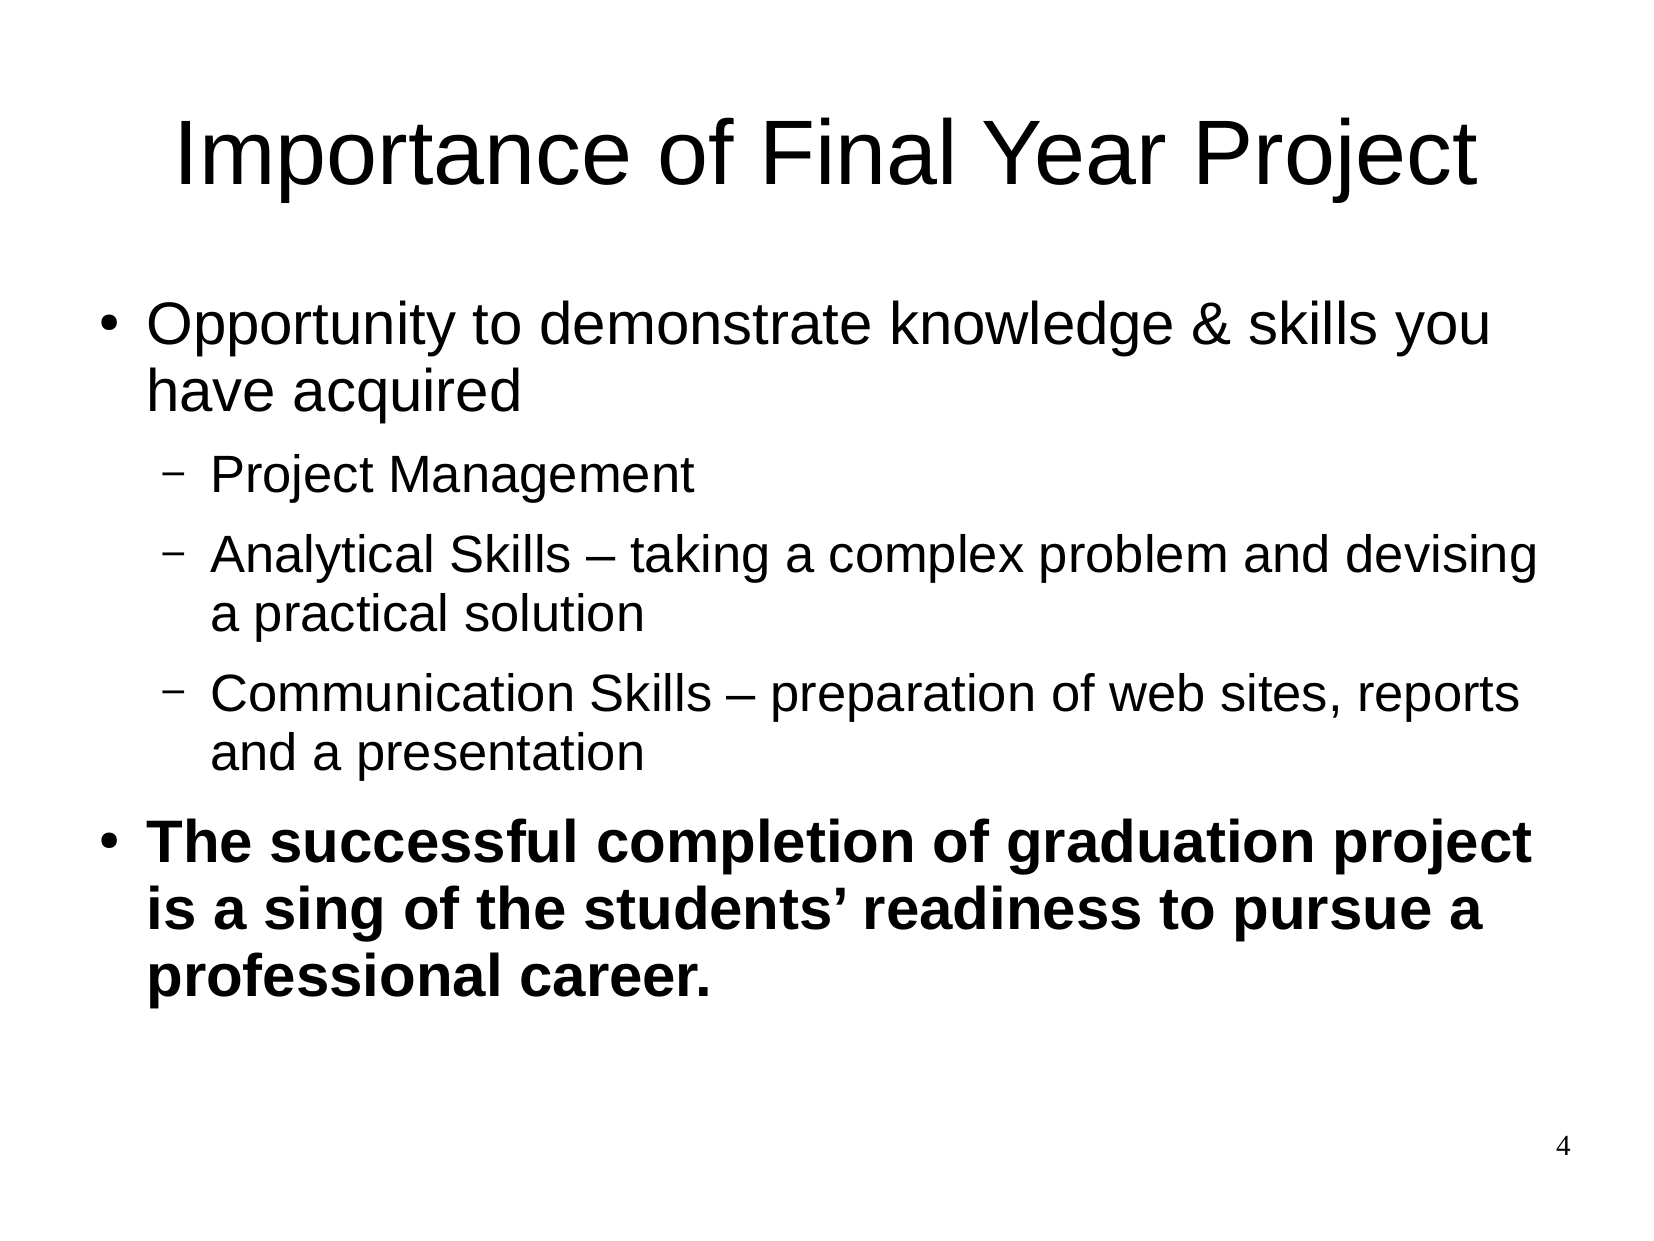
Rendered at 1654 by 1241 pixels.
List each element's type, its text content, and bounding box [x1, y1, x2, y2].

title Importance of Final Year Project [82, 49, 1571, 257]
list Opportunity to demonstrate knowledge & skills you have acquired Project Management Analytical Skills – taking a complex problem and devising a practical solution Communication Skills – preparation of web sites, reports and a presentation The successful completion of graduation project is a sing of the students’ readiness to pursue a professional career. [82, 290, 1571, 1010]
